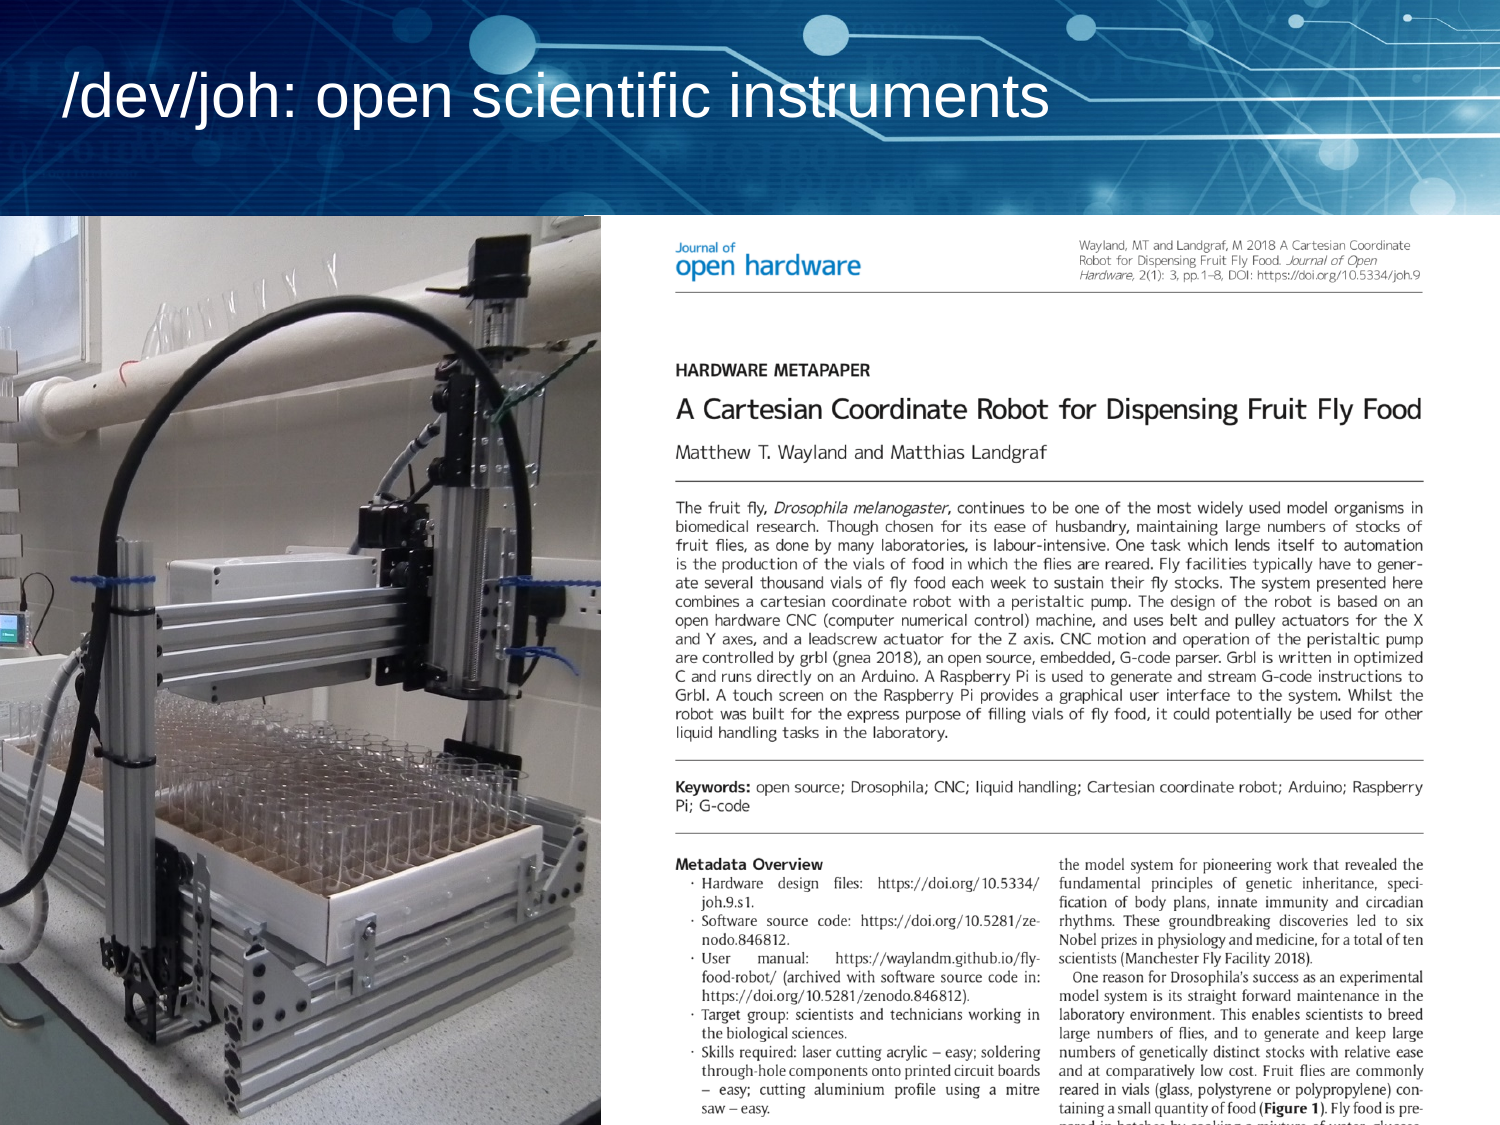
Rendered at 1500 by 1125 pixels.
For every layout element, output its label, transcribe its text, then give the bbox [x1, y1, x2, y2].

picture [0, 0, 1500, 1125]
title /dev/joh: open scientific instruments [63, 54, 1437, 125]
